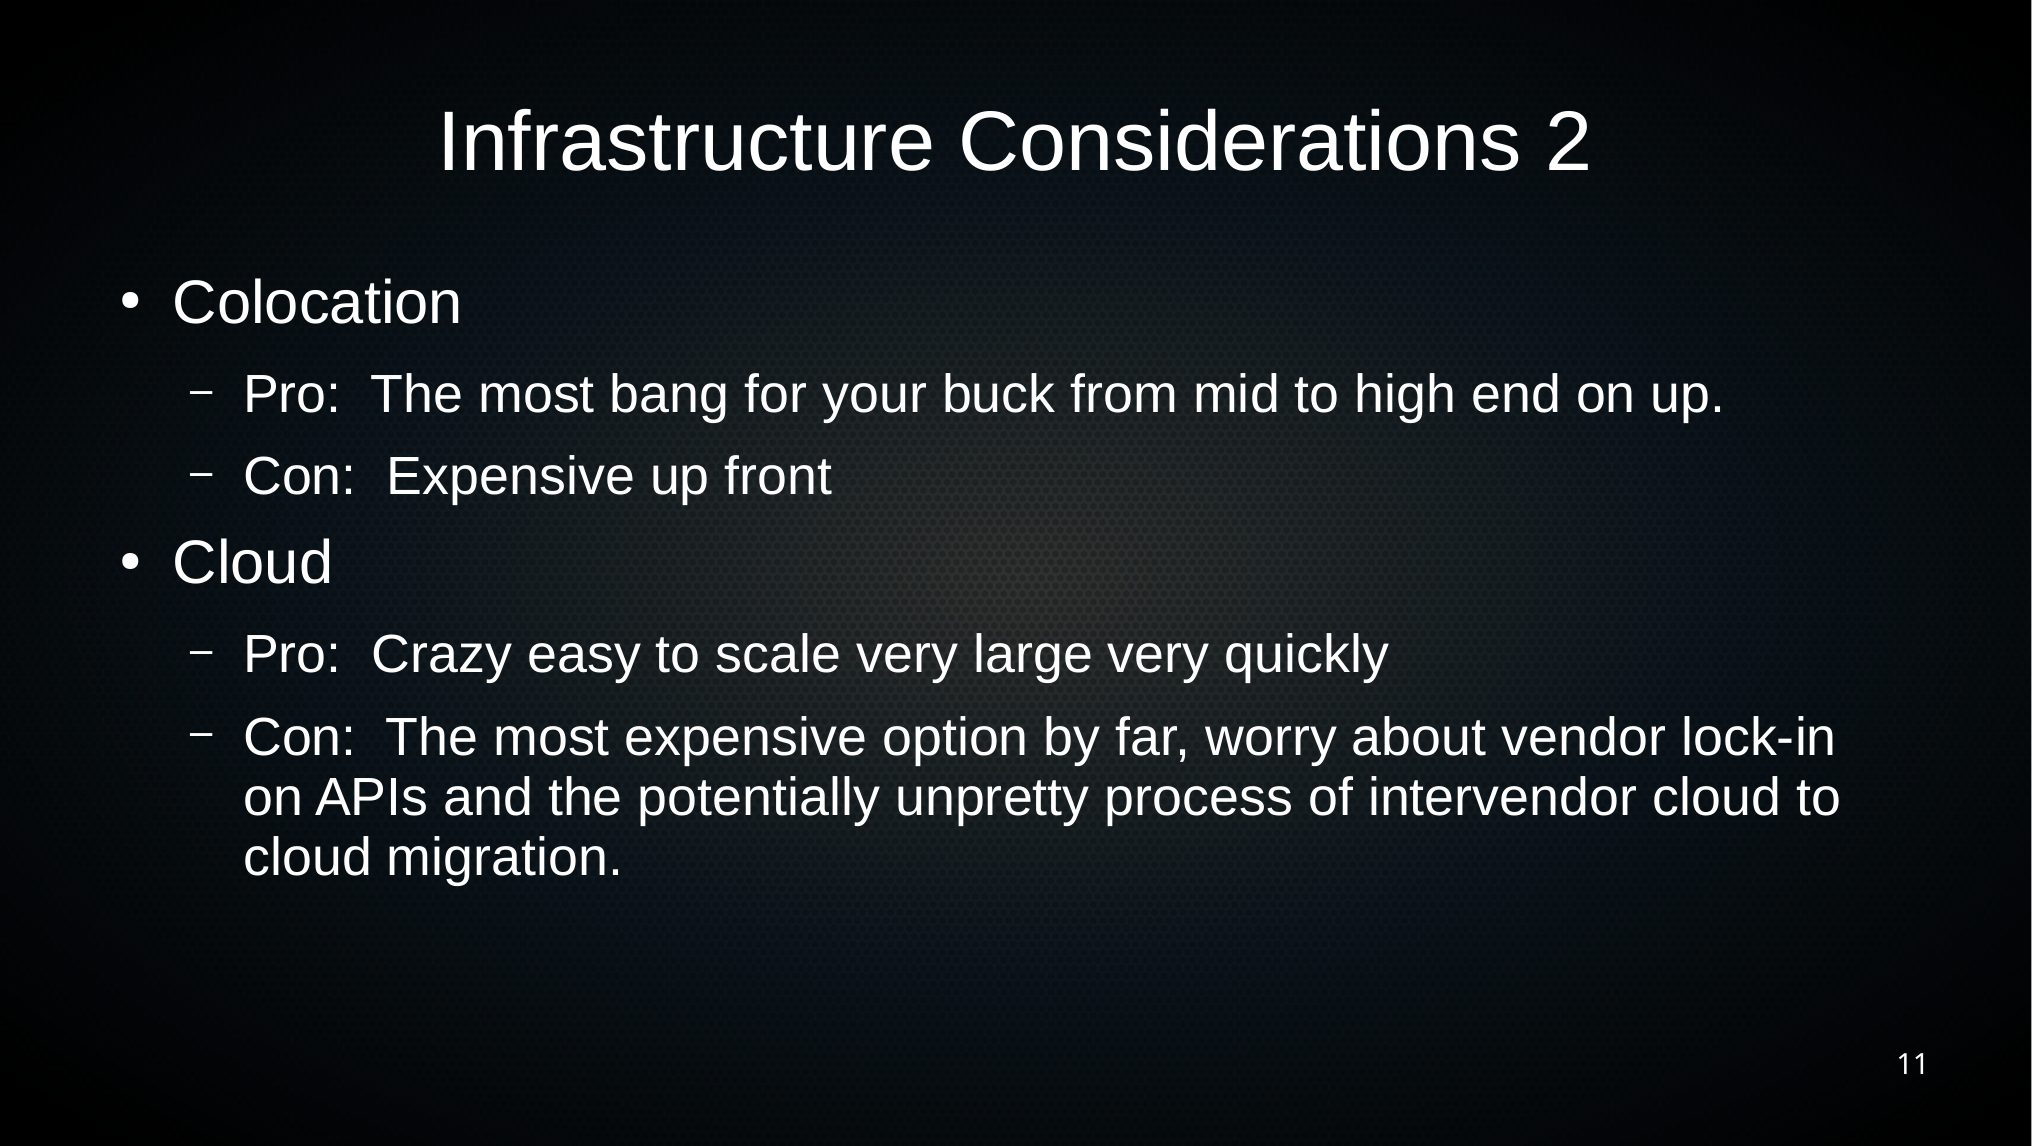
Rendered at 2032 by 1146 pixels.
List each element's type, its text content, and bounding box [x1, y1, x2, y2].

title Infrastructure Considerations 2 [101, 45, 1930, 237]
picture [0, 0, 2032, 1146]
list Colocation Pro: The most bang for your buck from mid to high end on up. Con: Expensive up front Cloud Pro: Crazy easy to scale very large very quickly Con: The most expensive option by far, worry about vendor lock-in on APIs and the potentially unpretty process of intervendor cloud to cloud migration. [101, 268, 1890, 1025]
